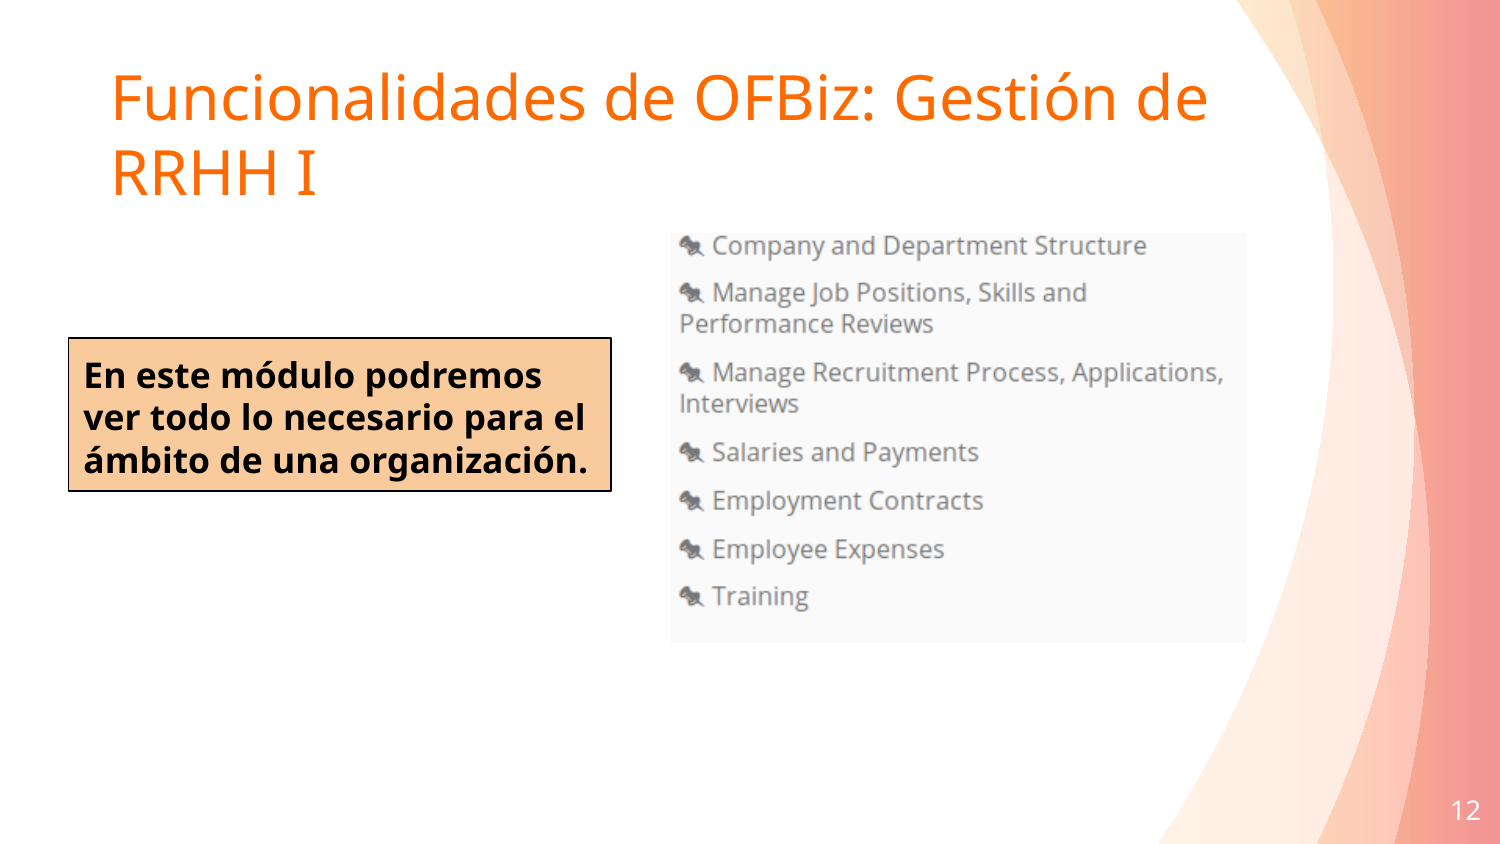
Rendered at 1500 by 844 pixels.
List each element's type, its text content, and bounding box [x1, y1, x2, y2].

picture [670, 233, 1246, 644]
text_box En este módulo podremos ver todo lo necesario para el ámbito de una organización. [68, 337, 611, 491]
slide_number 1 [1391, 779, 1482, 844]
title Funcionalidades de OFBiz: Gestión de RRHH I [110, 86, 1295, 209]
